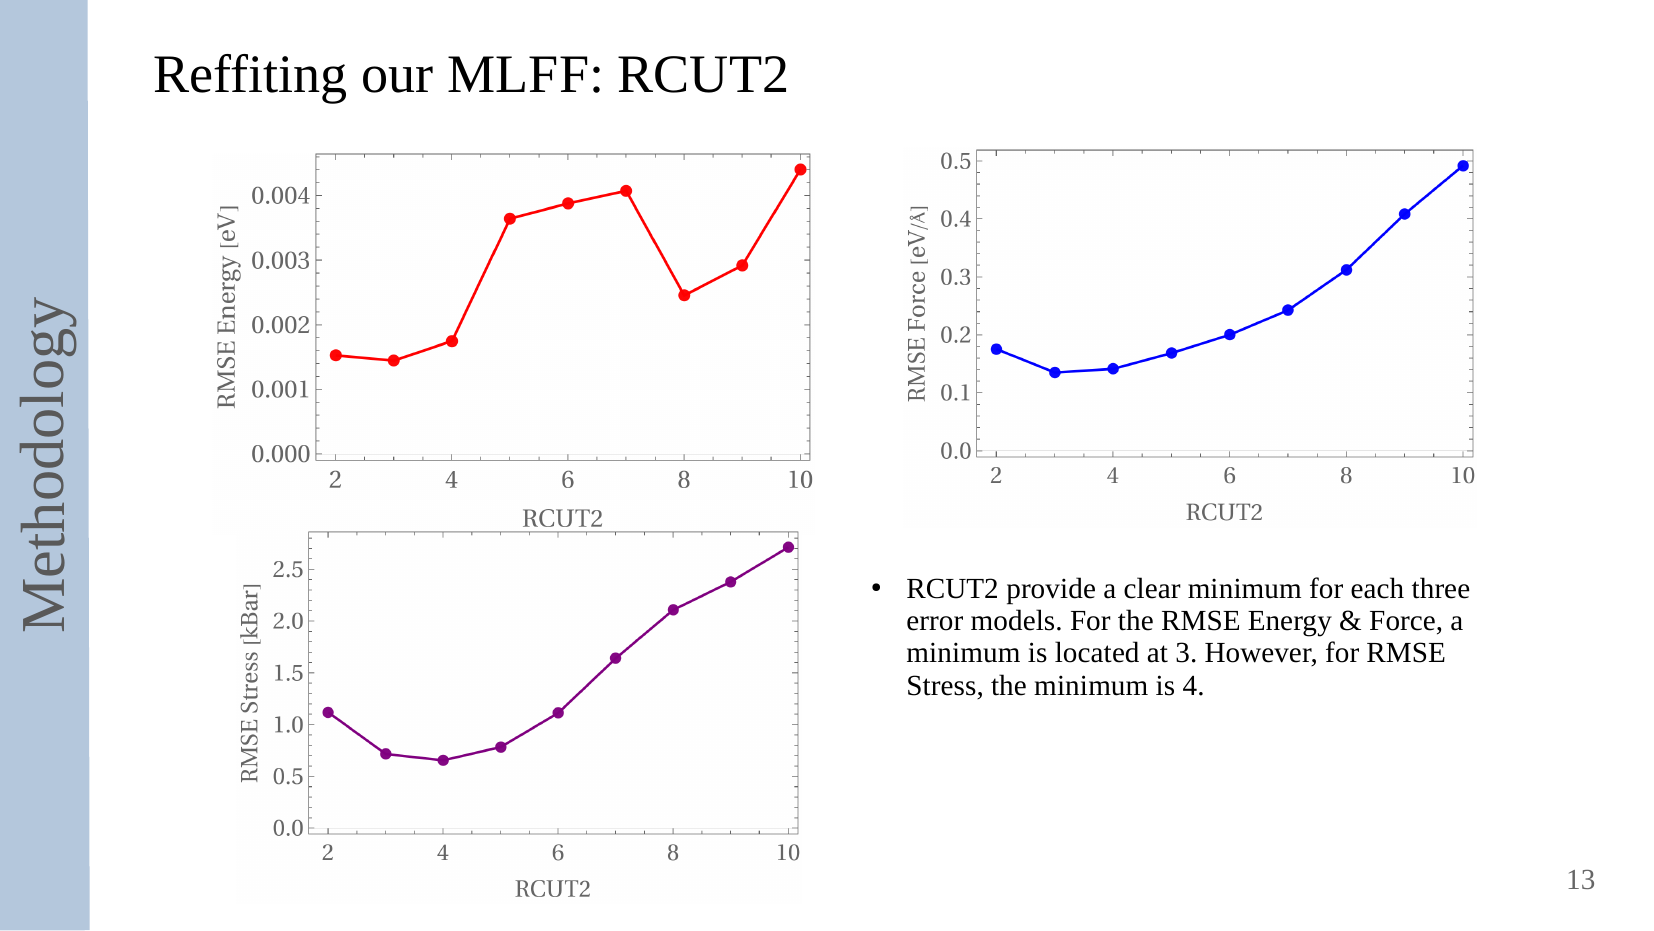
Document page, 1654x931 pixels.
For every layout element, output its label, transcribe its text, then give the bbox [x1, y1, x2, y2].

title Methodology [0, 0, 90, 931]
picture [212, 153, 815, 904]
text_box RCUT2 provide a clear minimum for each three error models. For the RMSE Energy & Force, a minimum is located at 3. However, for RMSE Stress, the minimum is 4. [856, 564, 1536, 709]
title Reffiting our MLFF: RCUT2 [153, 23, 1607, 125]
picture [903, 147, 1477, 528]
